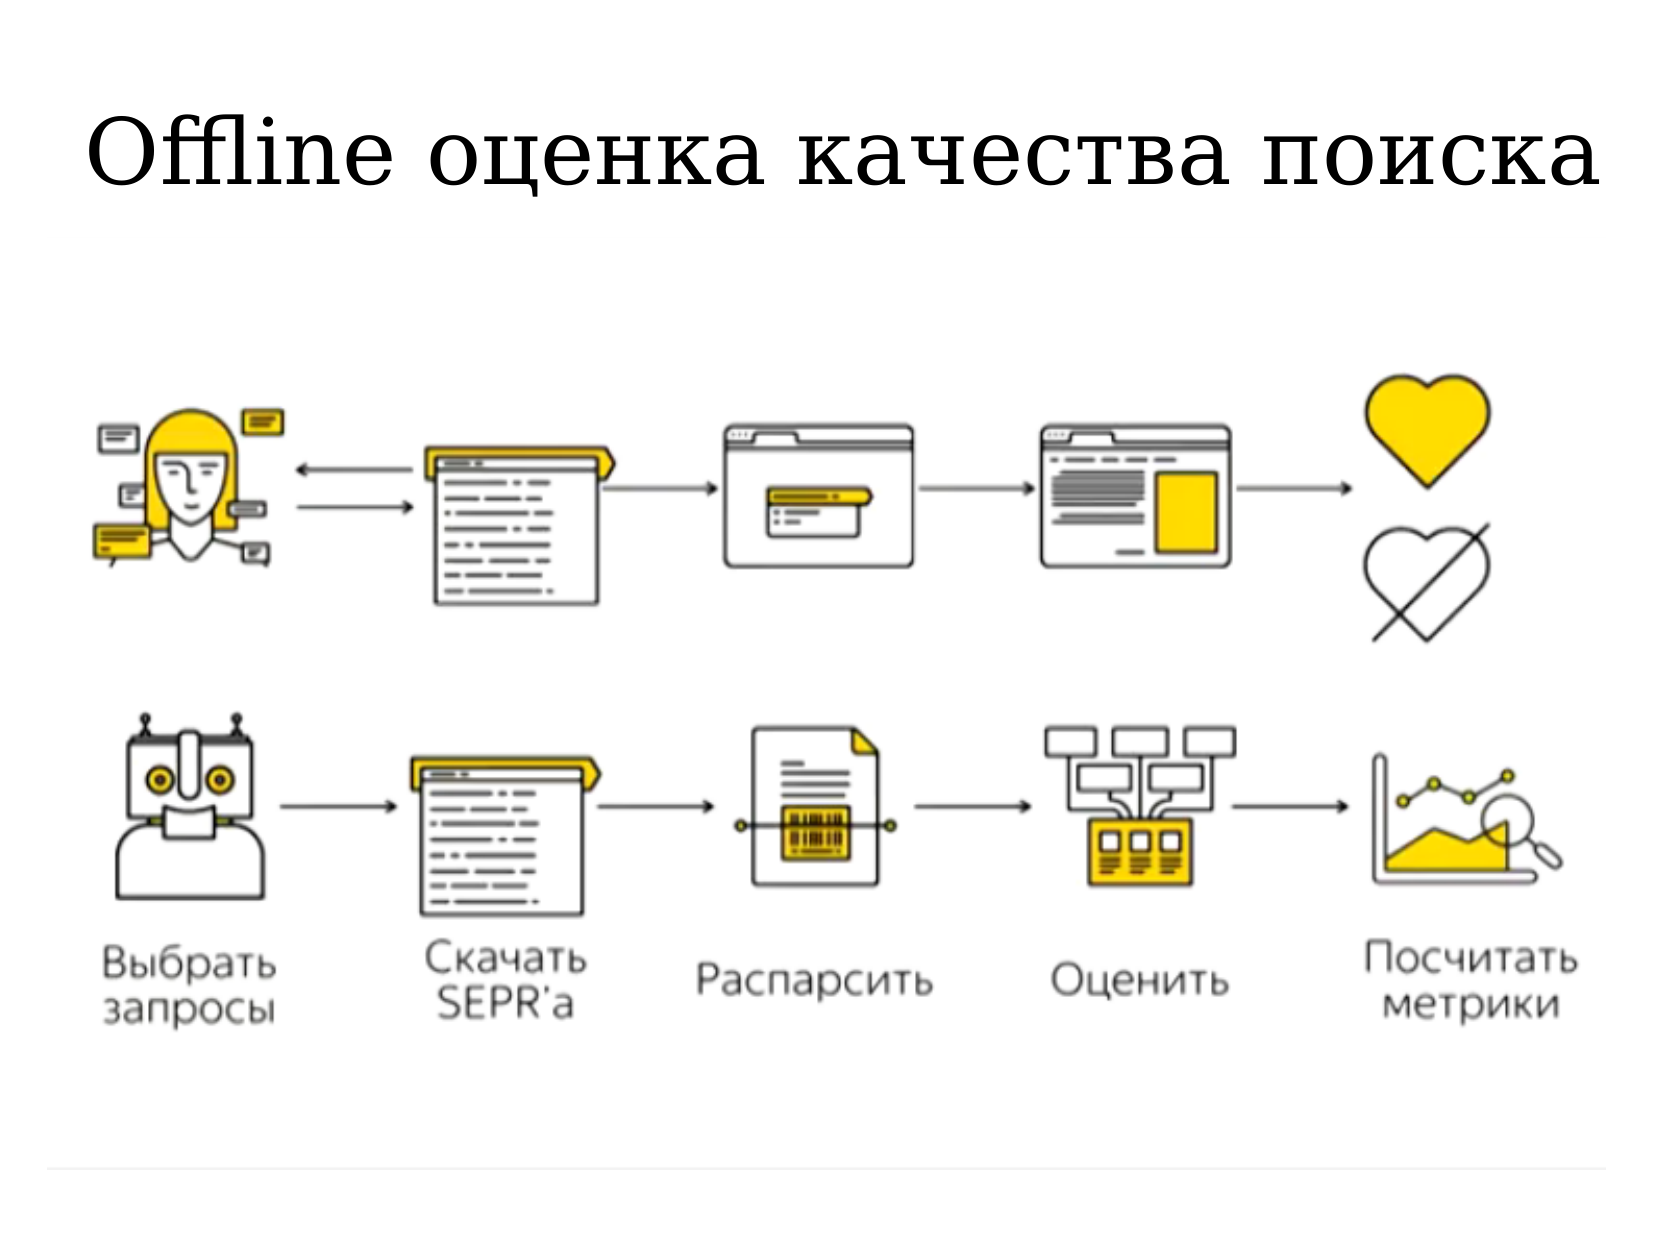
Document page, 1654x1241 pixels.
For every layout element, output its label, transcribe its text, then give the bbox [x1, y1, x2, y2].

picture [47, 236, 1606, 1170]
title Offline оценка качества поиска [82, 45, 1607, 261]
